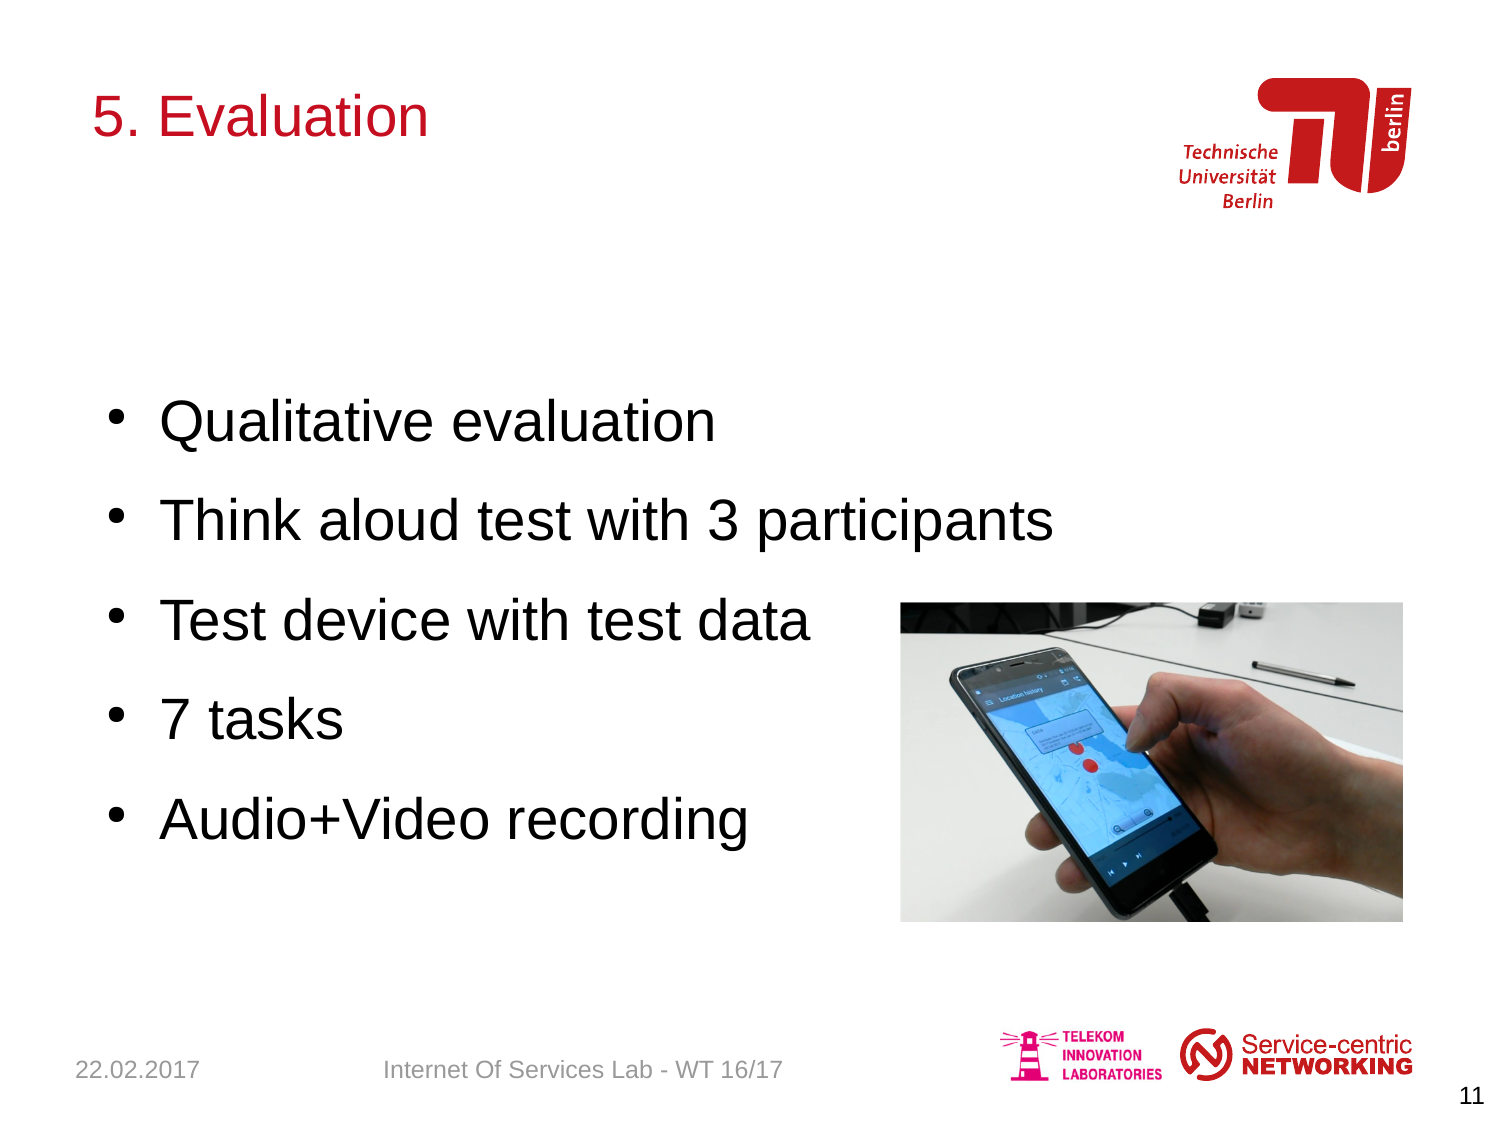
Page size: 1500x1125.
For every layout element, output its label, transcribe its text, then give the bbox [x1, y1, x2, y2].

title 5. Evaluation [88, 78, 1152, 212]
list Qualitative evaluation Think aloud test with 3 participants Test device with test data 7 tasks Audio+Video recording [88, 314, 1411, 983]
picture [1000, 1028, 1162, 1083]
slide_number <number> [1412, 1065, 1500, 1125]
picture [900, 602, 1403, 922]
